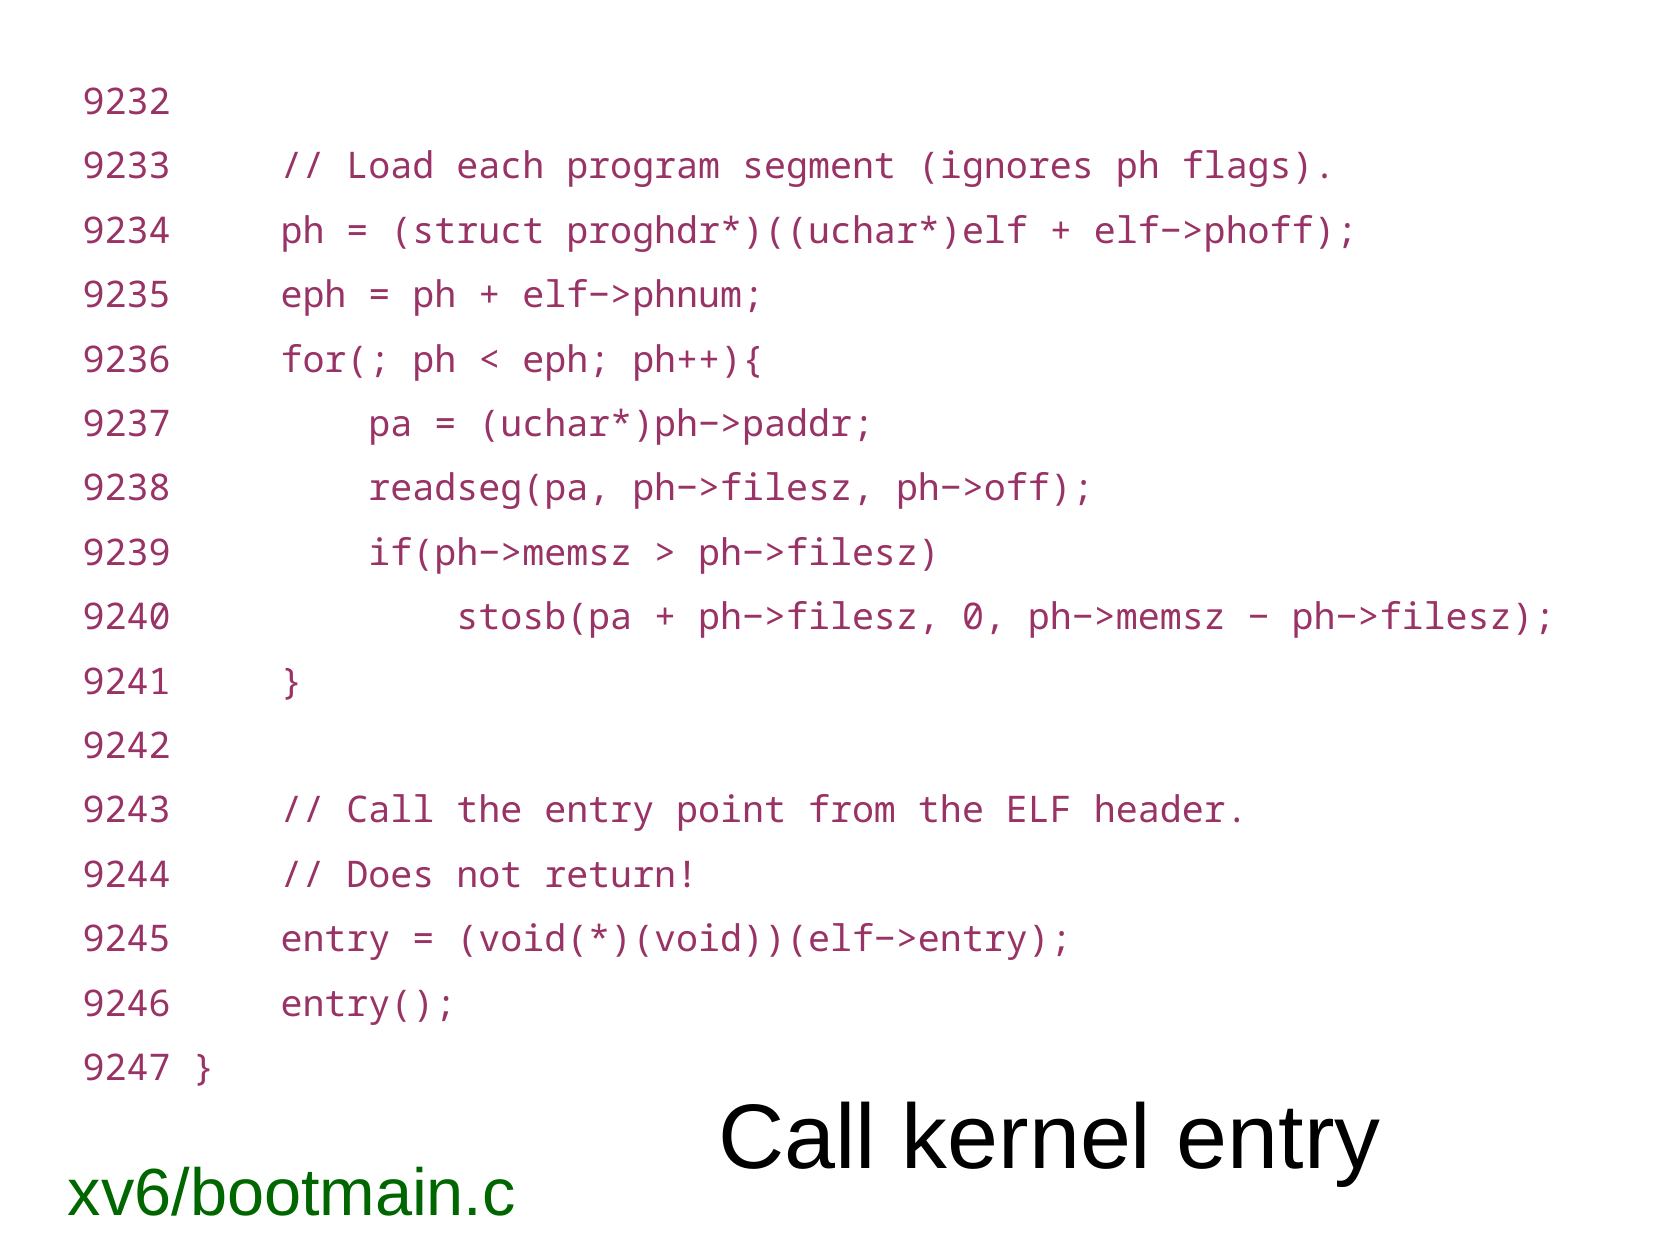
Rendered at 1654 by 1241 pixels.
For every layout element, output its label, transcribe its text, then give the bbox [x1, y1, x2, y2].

text_box xv6/bootmain.c [53, 1148, 638, 1238]
title Call kernel entry [487, 1033, 1613, 1241]
list 9232 9233 // Load each program segment (ignores ph flags). 9234 ph = (struct proghdr*)((uchar*)elf + elf−>phoff); 9235 eph = ph + elf−>phnum; 9236 for(; ph < eph; ph++){ 9237 pa = (uchar*)ph−>paddr; 9238 readseg(pa, ph−>filesz, ph−>off); 9239 if(ph−>memsz > ph−>filesz) 9240 stosb(pa + ph−>filesz, 0, ph−>memsz − ph−>filesz); 9241 } 9242 9243 // Call the entry point from the ELF header. 9244 // Does not return! 9245 entry = (void(*)(void))(elf−>entry); 9246 entry(); 9247 } [82, 75, 1571, 1148]
